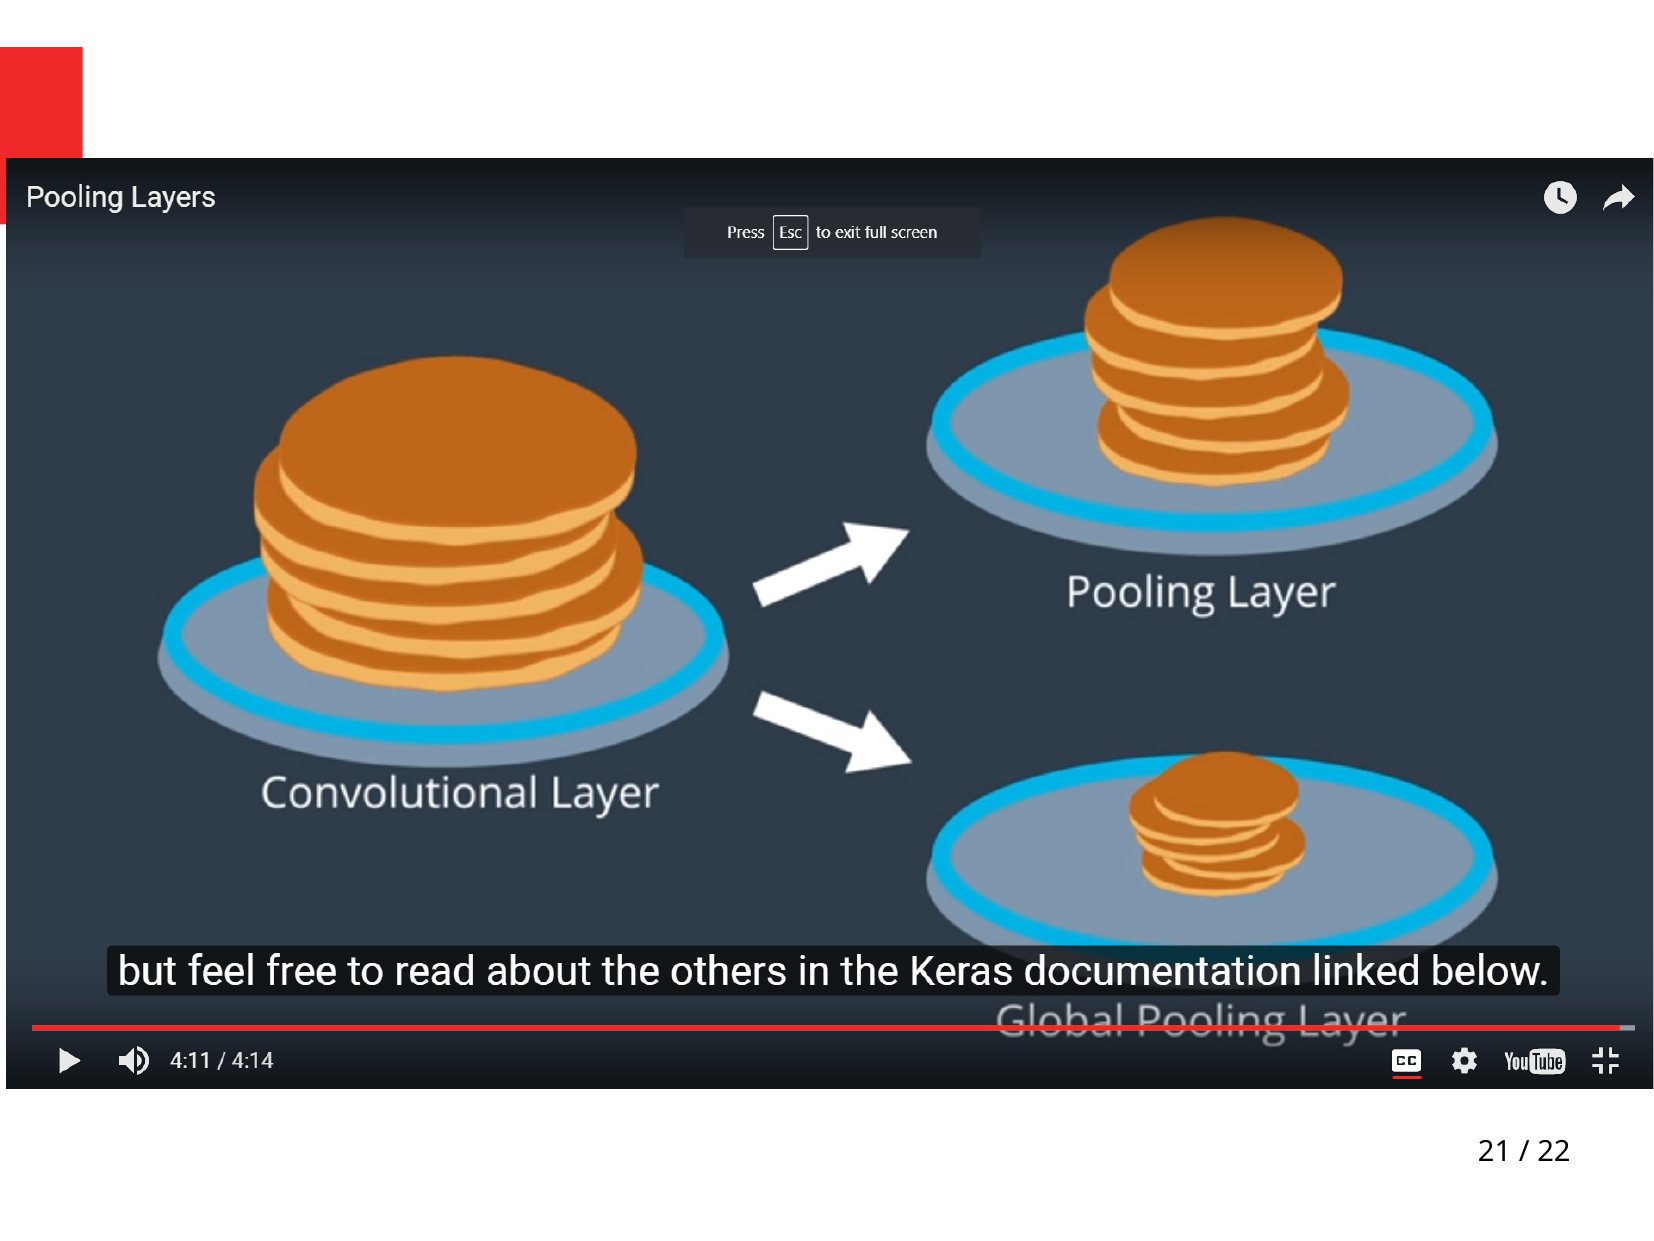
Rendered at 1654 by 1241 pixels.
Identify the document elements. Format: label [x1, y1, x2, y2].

picture [6, 158, 1654, 1089]
